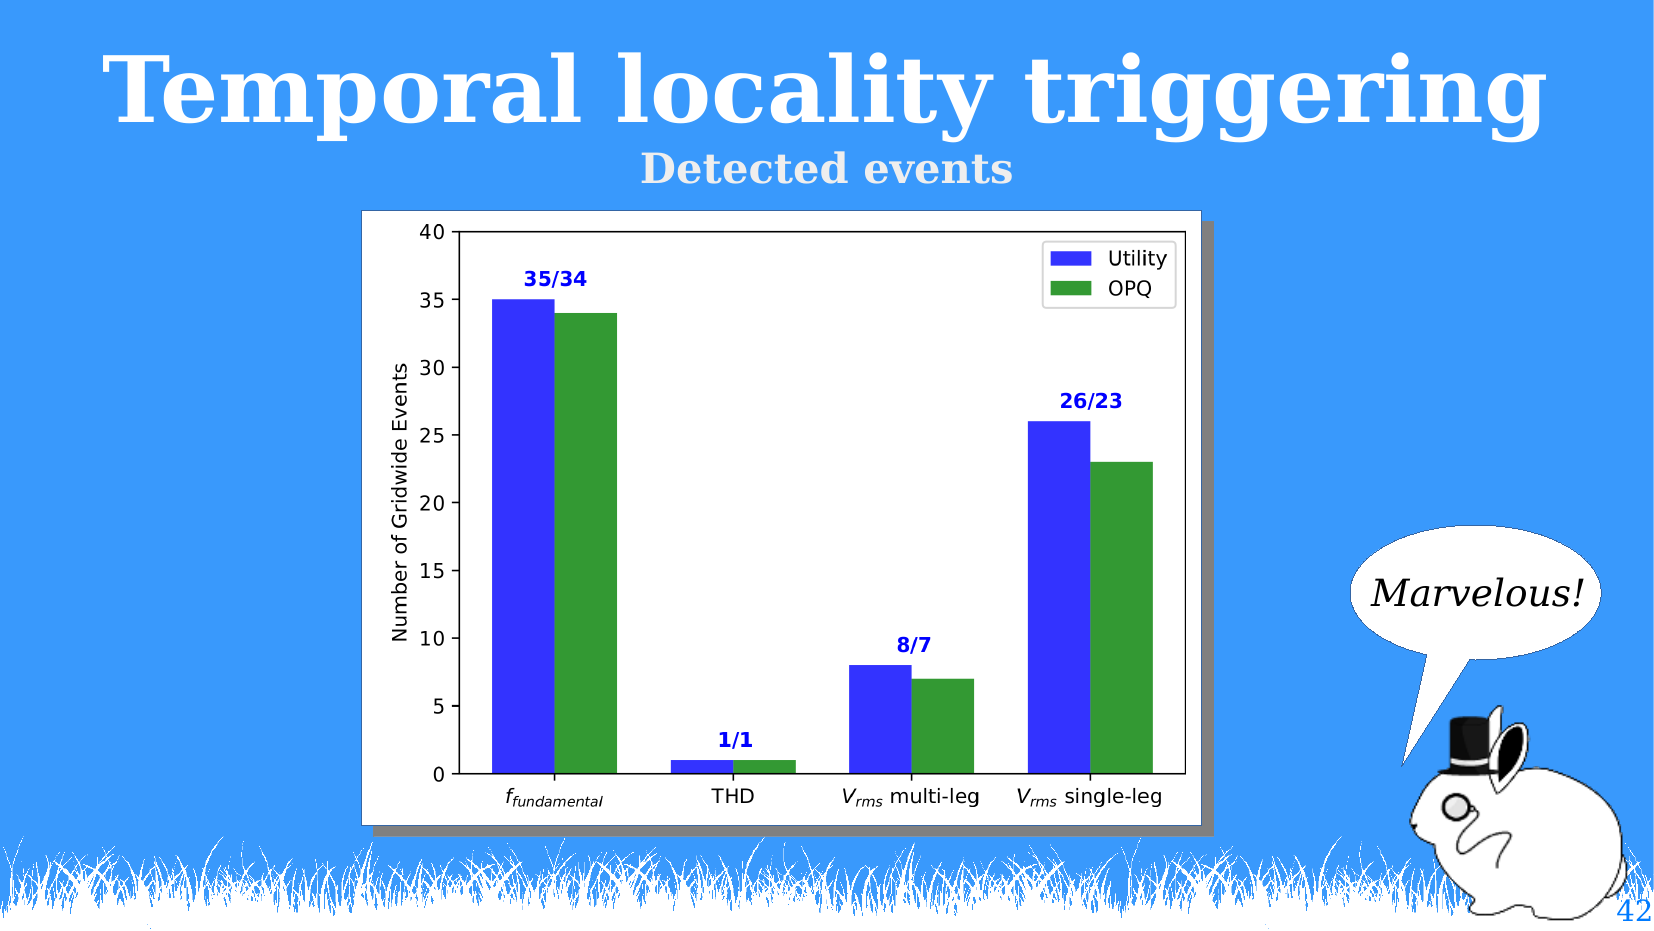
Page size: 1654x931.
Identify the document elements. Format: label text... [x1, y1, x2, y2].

text_box [1361, 525, 1590, 564]
title Temporal locality triggering Detected events [82, 36, 1571, 194]
text_box [361, 210, 1202, 826]
text_box [1350, 571, 1356, 614]
text_box Marvelous! [1356, 564, 1602, 623]
text_box [1363, 623, 1588, 693]
picture [0, 0, 1654, 931]
